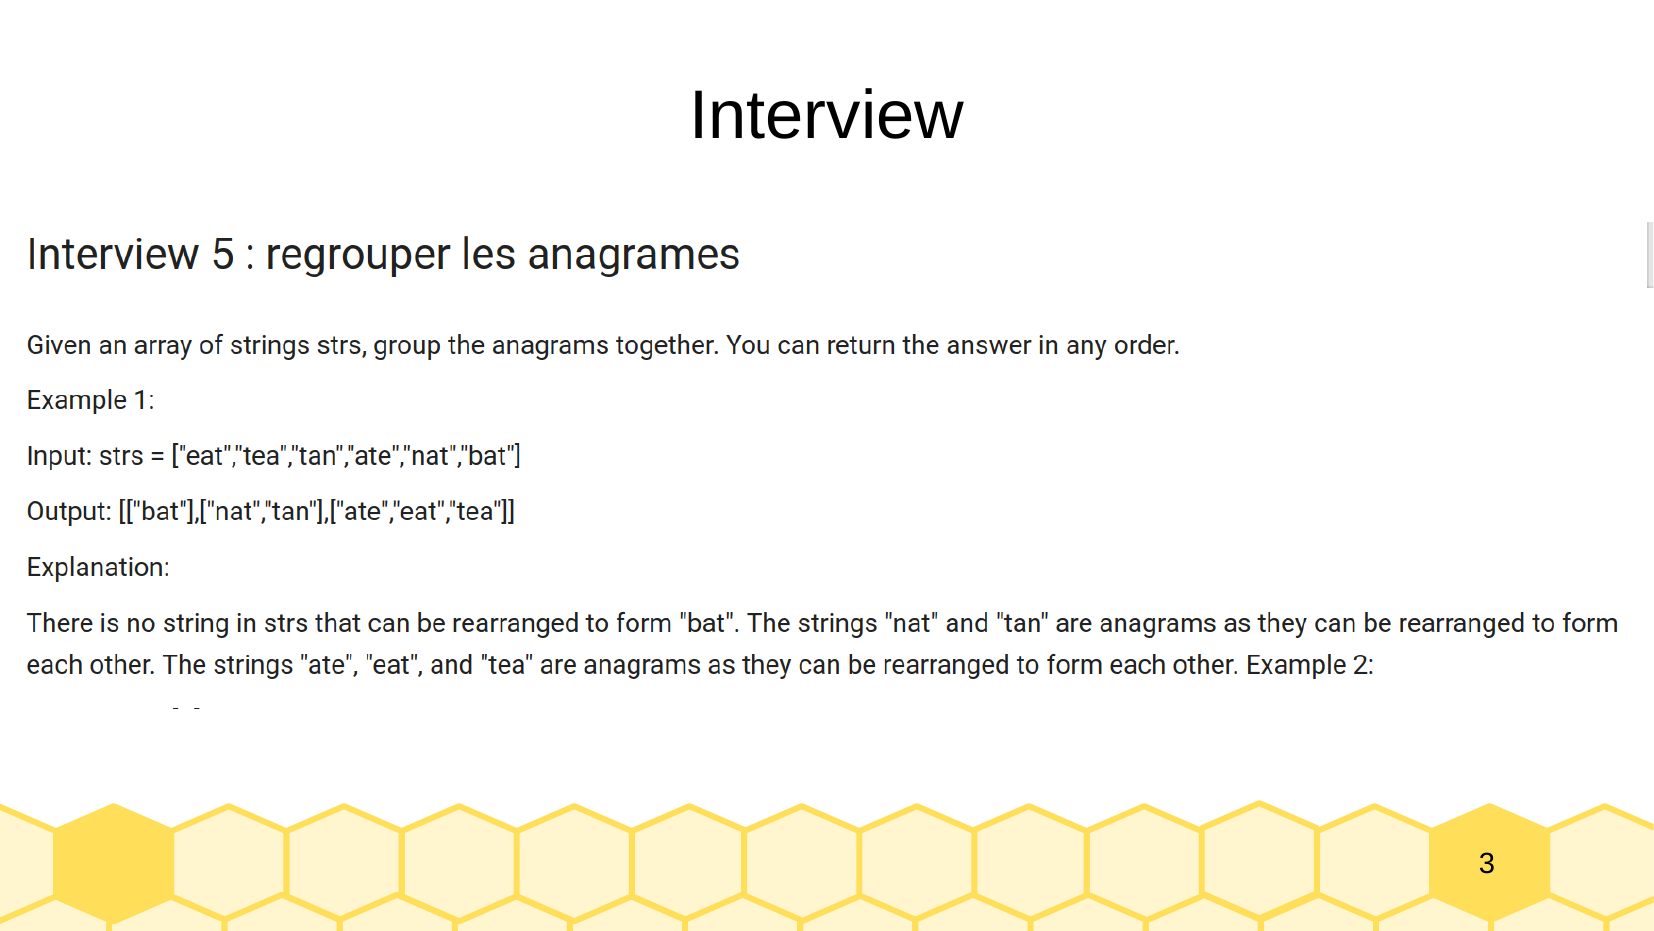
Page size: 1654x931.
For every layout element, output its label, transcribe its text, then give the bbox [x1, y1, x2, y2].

picture [0, 222, 1654, 709]
title Interview [82, 37, 1571, 193]
